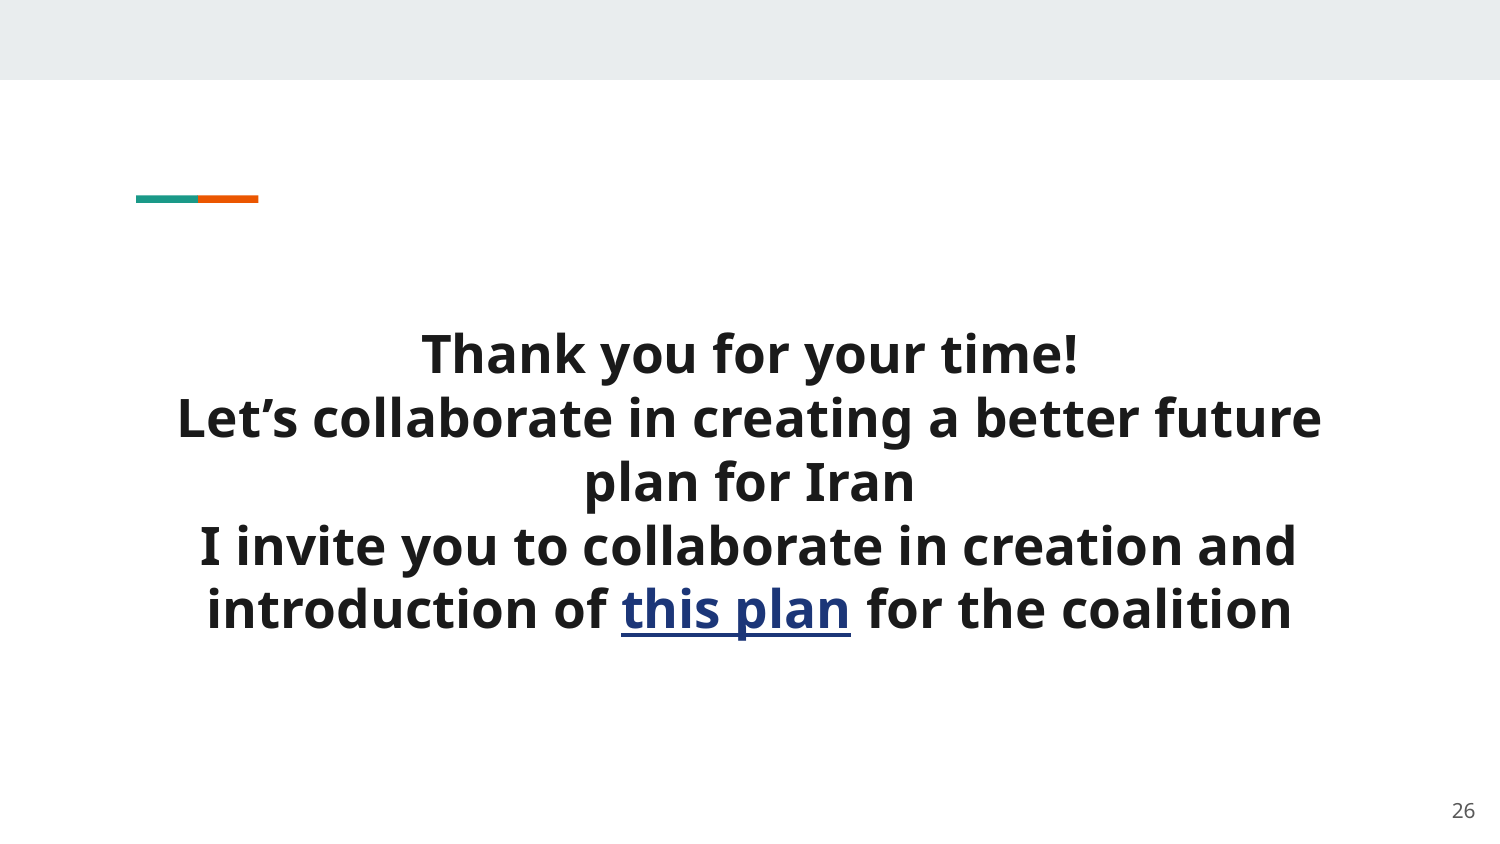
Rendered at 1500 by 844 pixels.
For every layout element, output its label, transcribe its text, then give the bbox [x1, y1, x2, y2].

slide_number <number> [1400, 779, 1491, 844]
title Thank you for your time! Let’s collaborate in creating a better future plan for Iran I invite you to collaborate in creation and introduction of this plan for the coalition [119, 305, 1381, 730]
